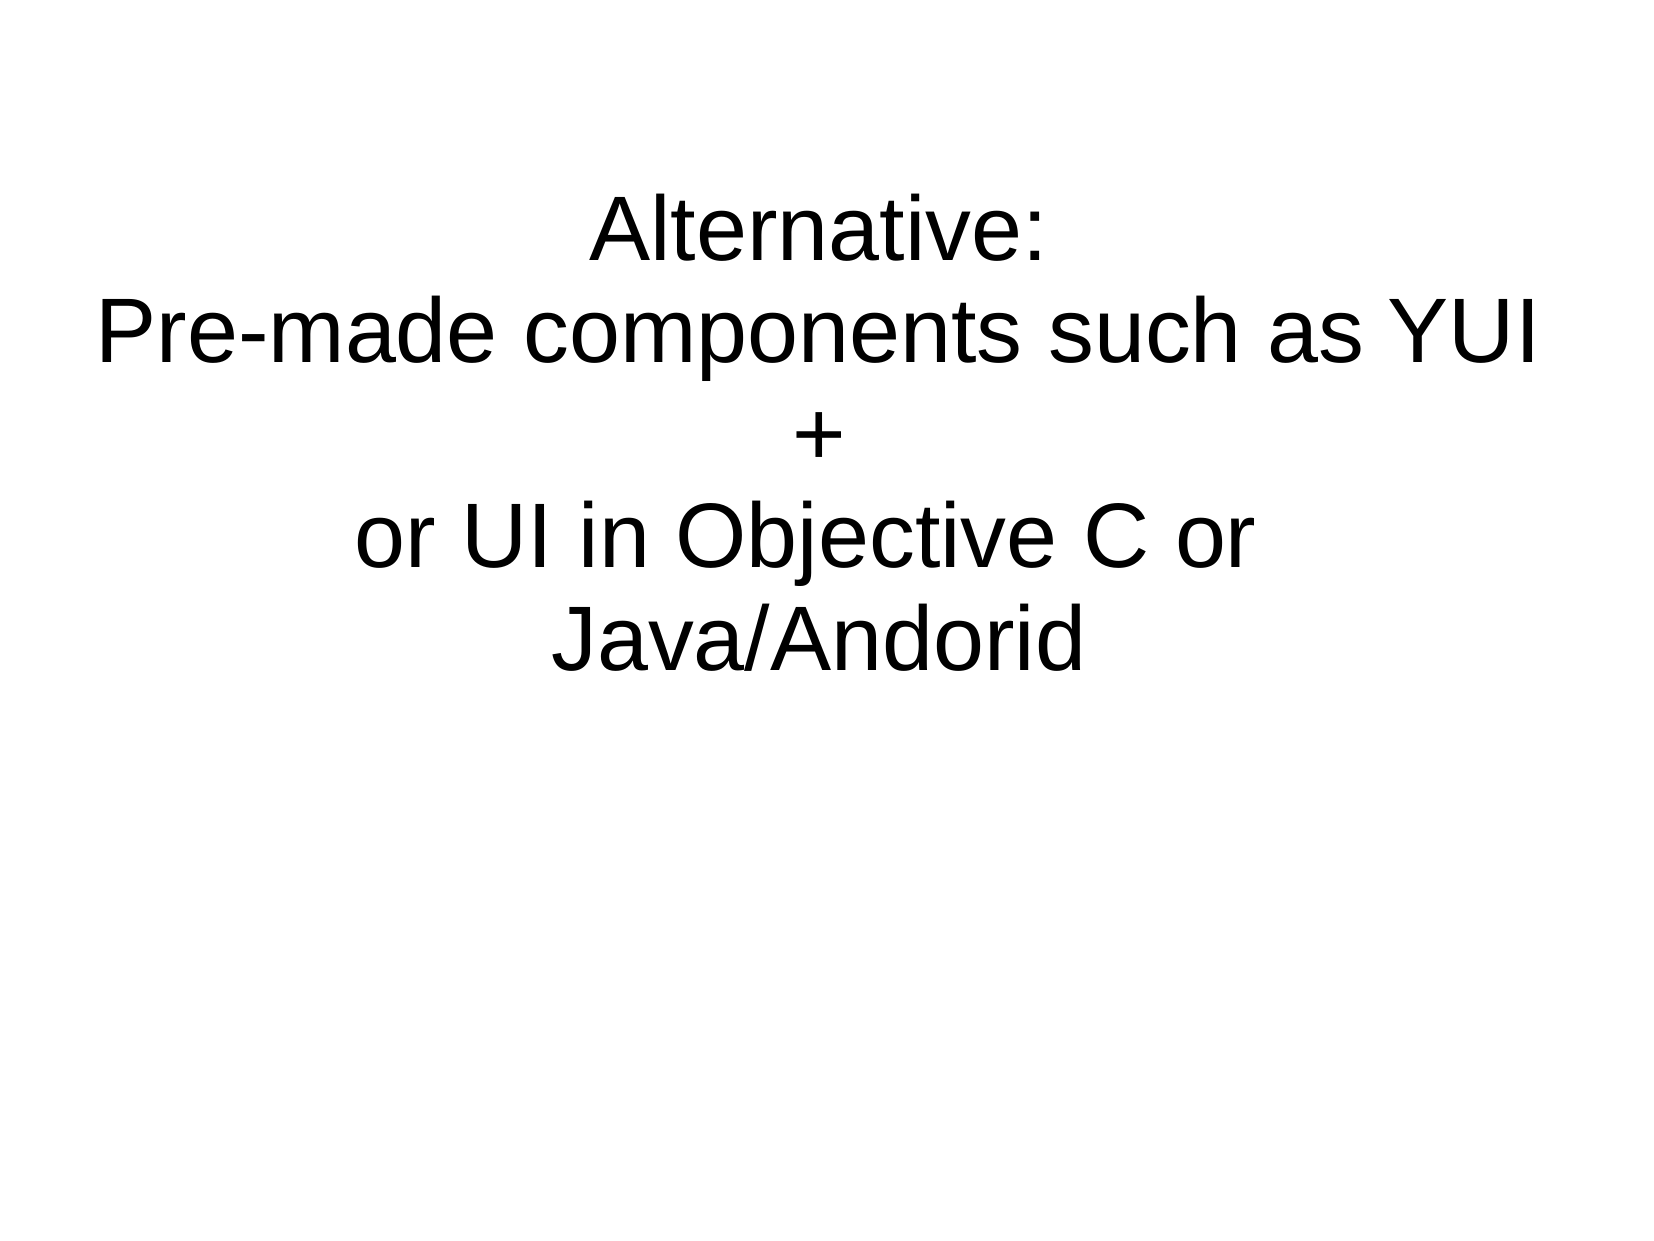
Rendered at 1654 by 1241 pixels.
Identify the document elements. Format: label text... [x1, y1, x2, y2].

title Alternative: Pre-made components such as YUI + or UI in Objective C or Java/Andorid [75, 177, 1564, 691]
